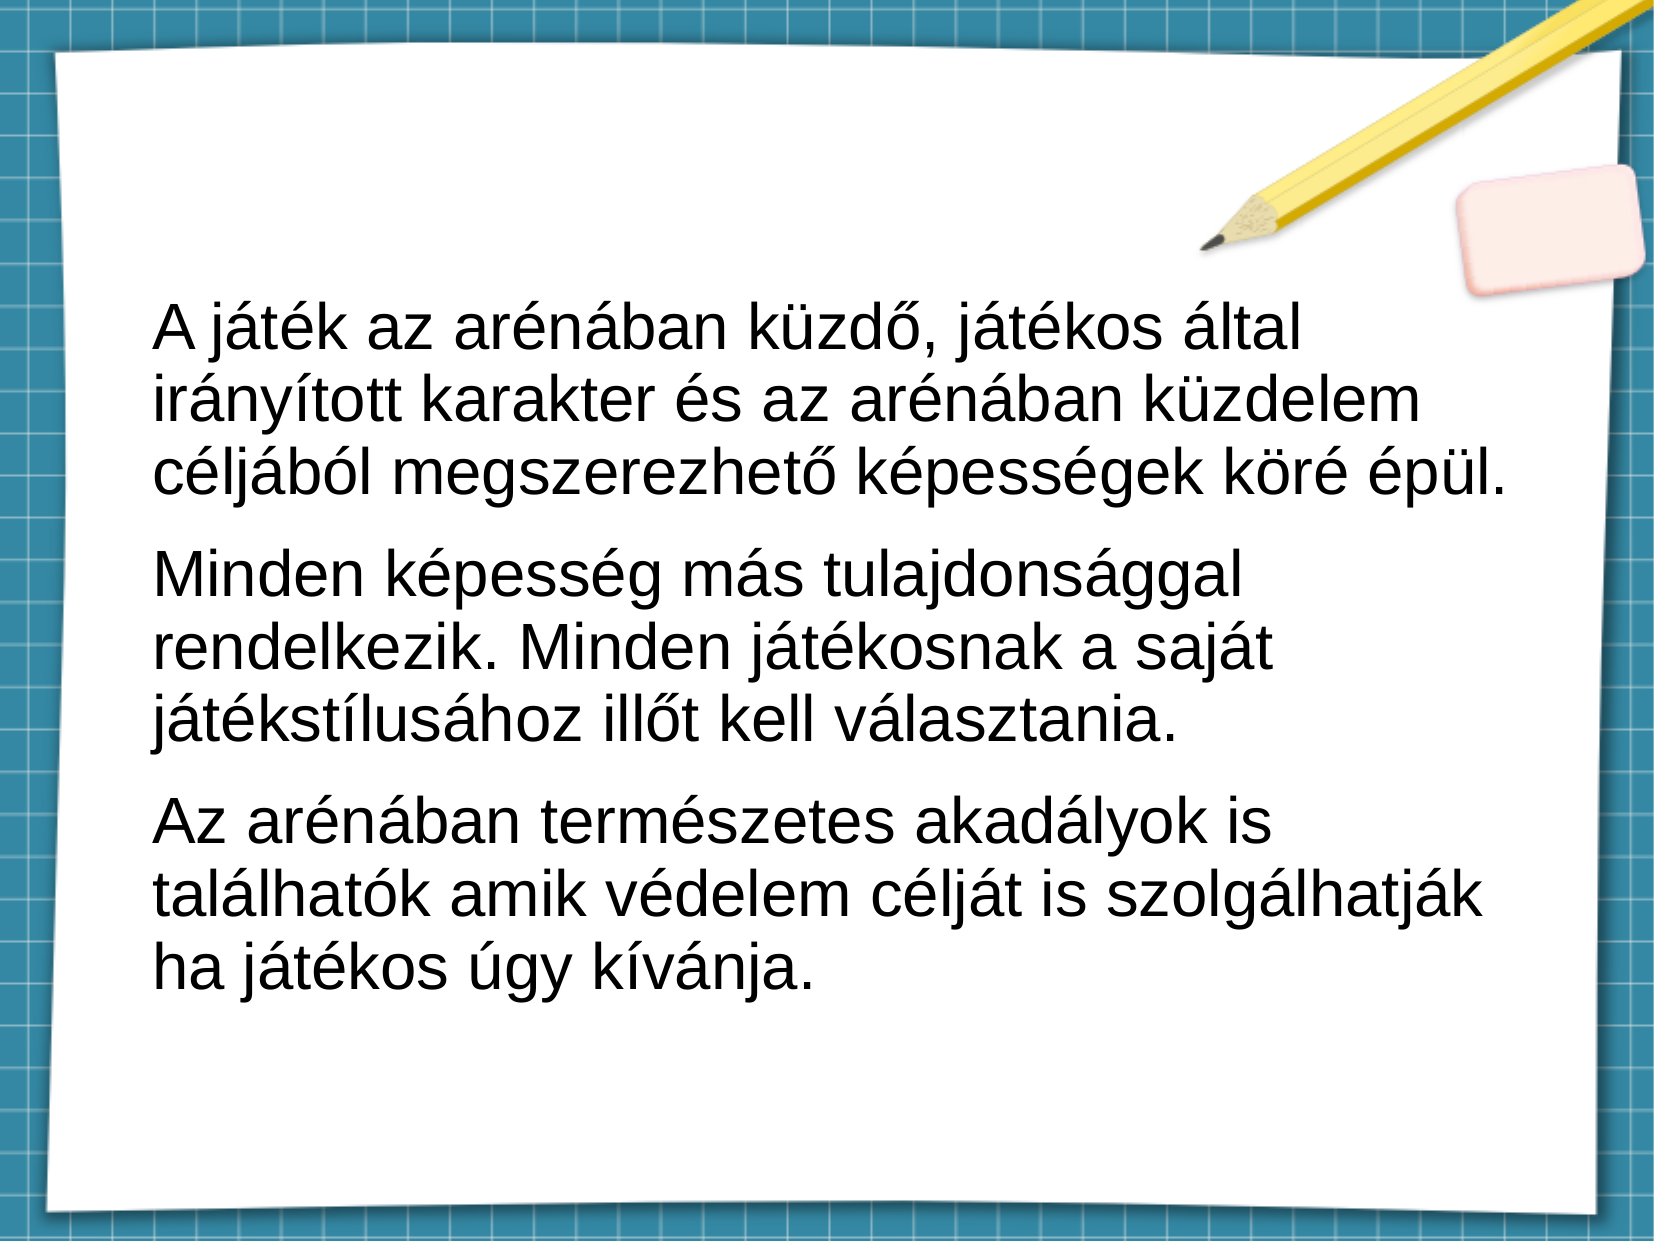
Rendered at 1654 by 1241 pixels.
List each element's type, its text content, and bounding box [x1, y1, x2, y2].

picture [0, 0, 1654, 1241]
list A játék az arénában küzdő, játékos által irányított karakter és az arénában küzdelem céljából megszerezhető képességek köré épül. Minden képesség más tulajdonsággal rendelkezik. Minden játékosnak a saját játékstílusához illőt kell választania. Az arénában természetes akadályok is találhatók amik védelem célját is szolgálhatják ha játékos úgy kívánja. [82, 290, 1571, 1010]
